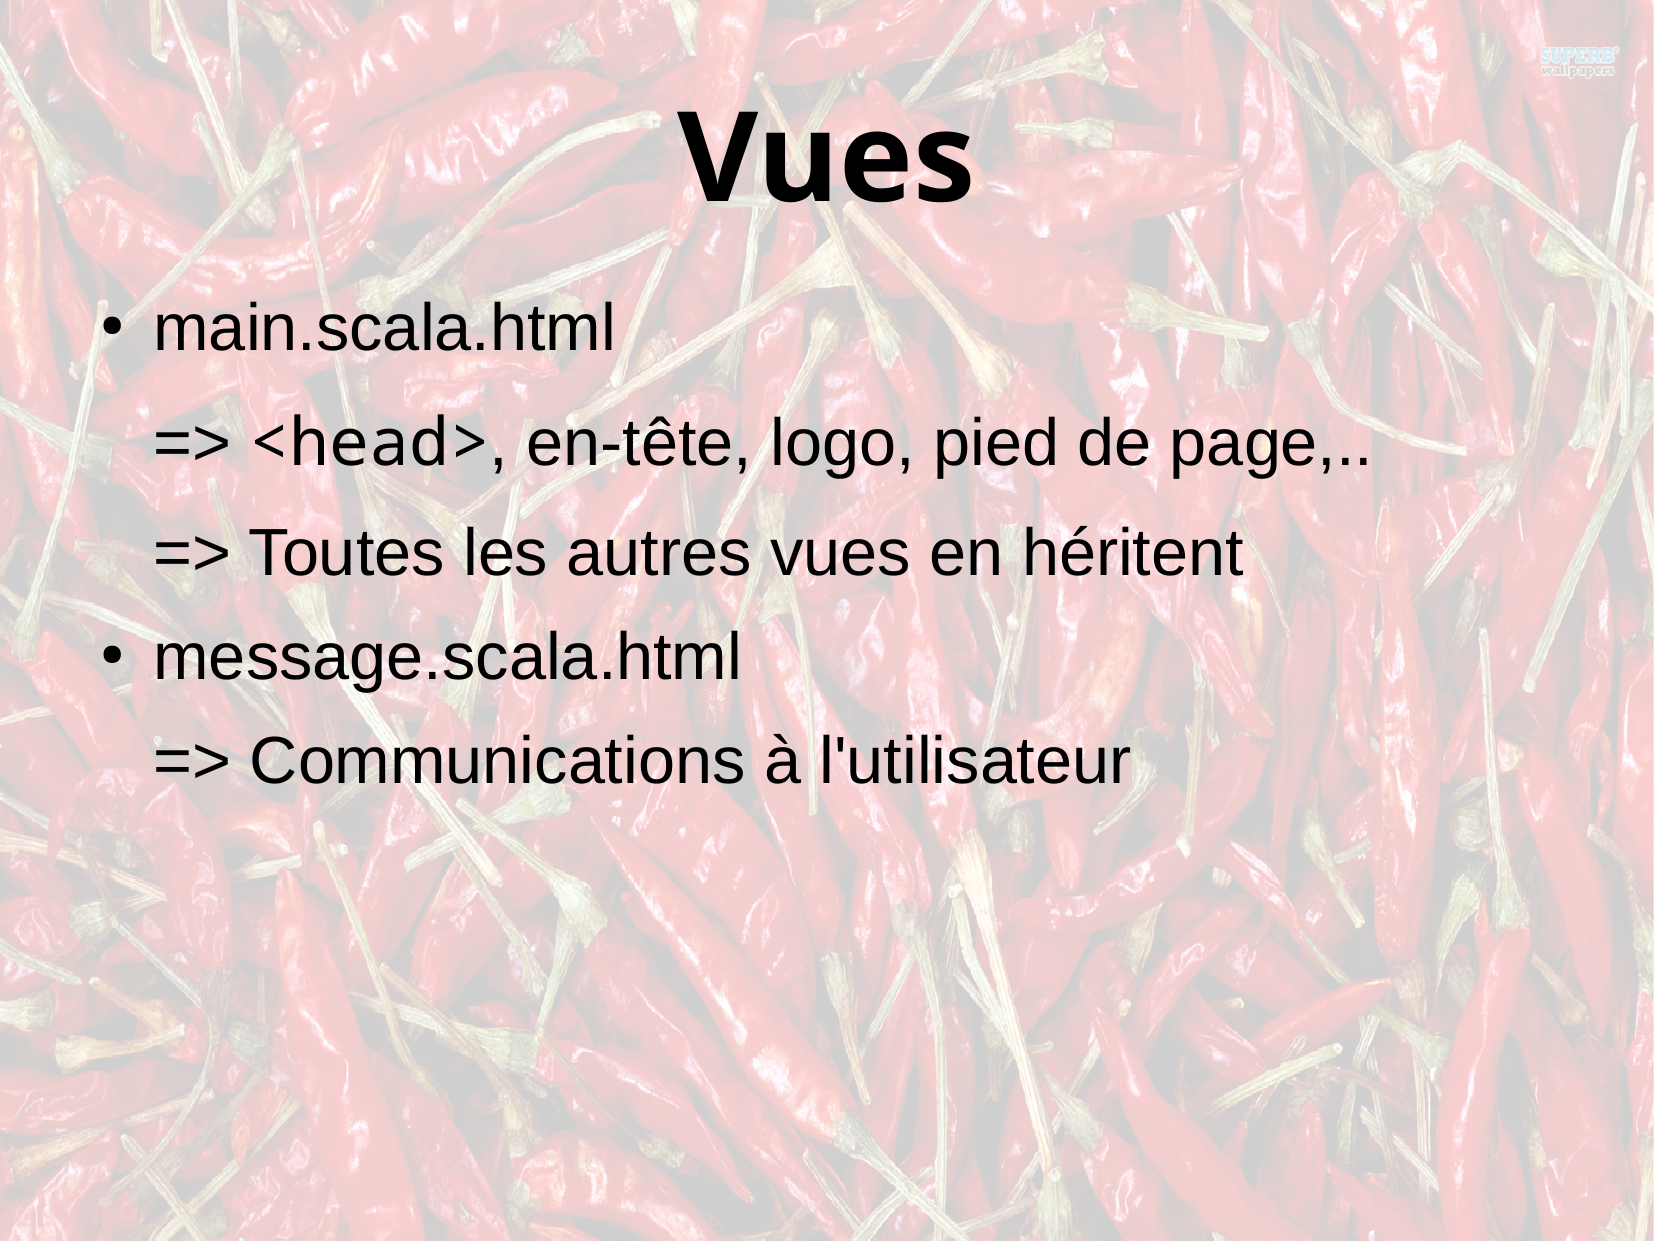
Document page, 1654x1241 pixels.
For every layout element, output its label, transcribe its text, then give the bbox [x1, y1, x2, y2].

list main.scala.html => <head>, en-tête, logo, pied de page,.. => Toutes les autres vues en héritent message.scala.html => Communications à l'utilisateur [82, 290, 1571, 1010]
picture [0, 0, 1654, 1241]
title Vues [82, 49, 1571, 257]
